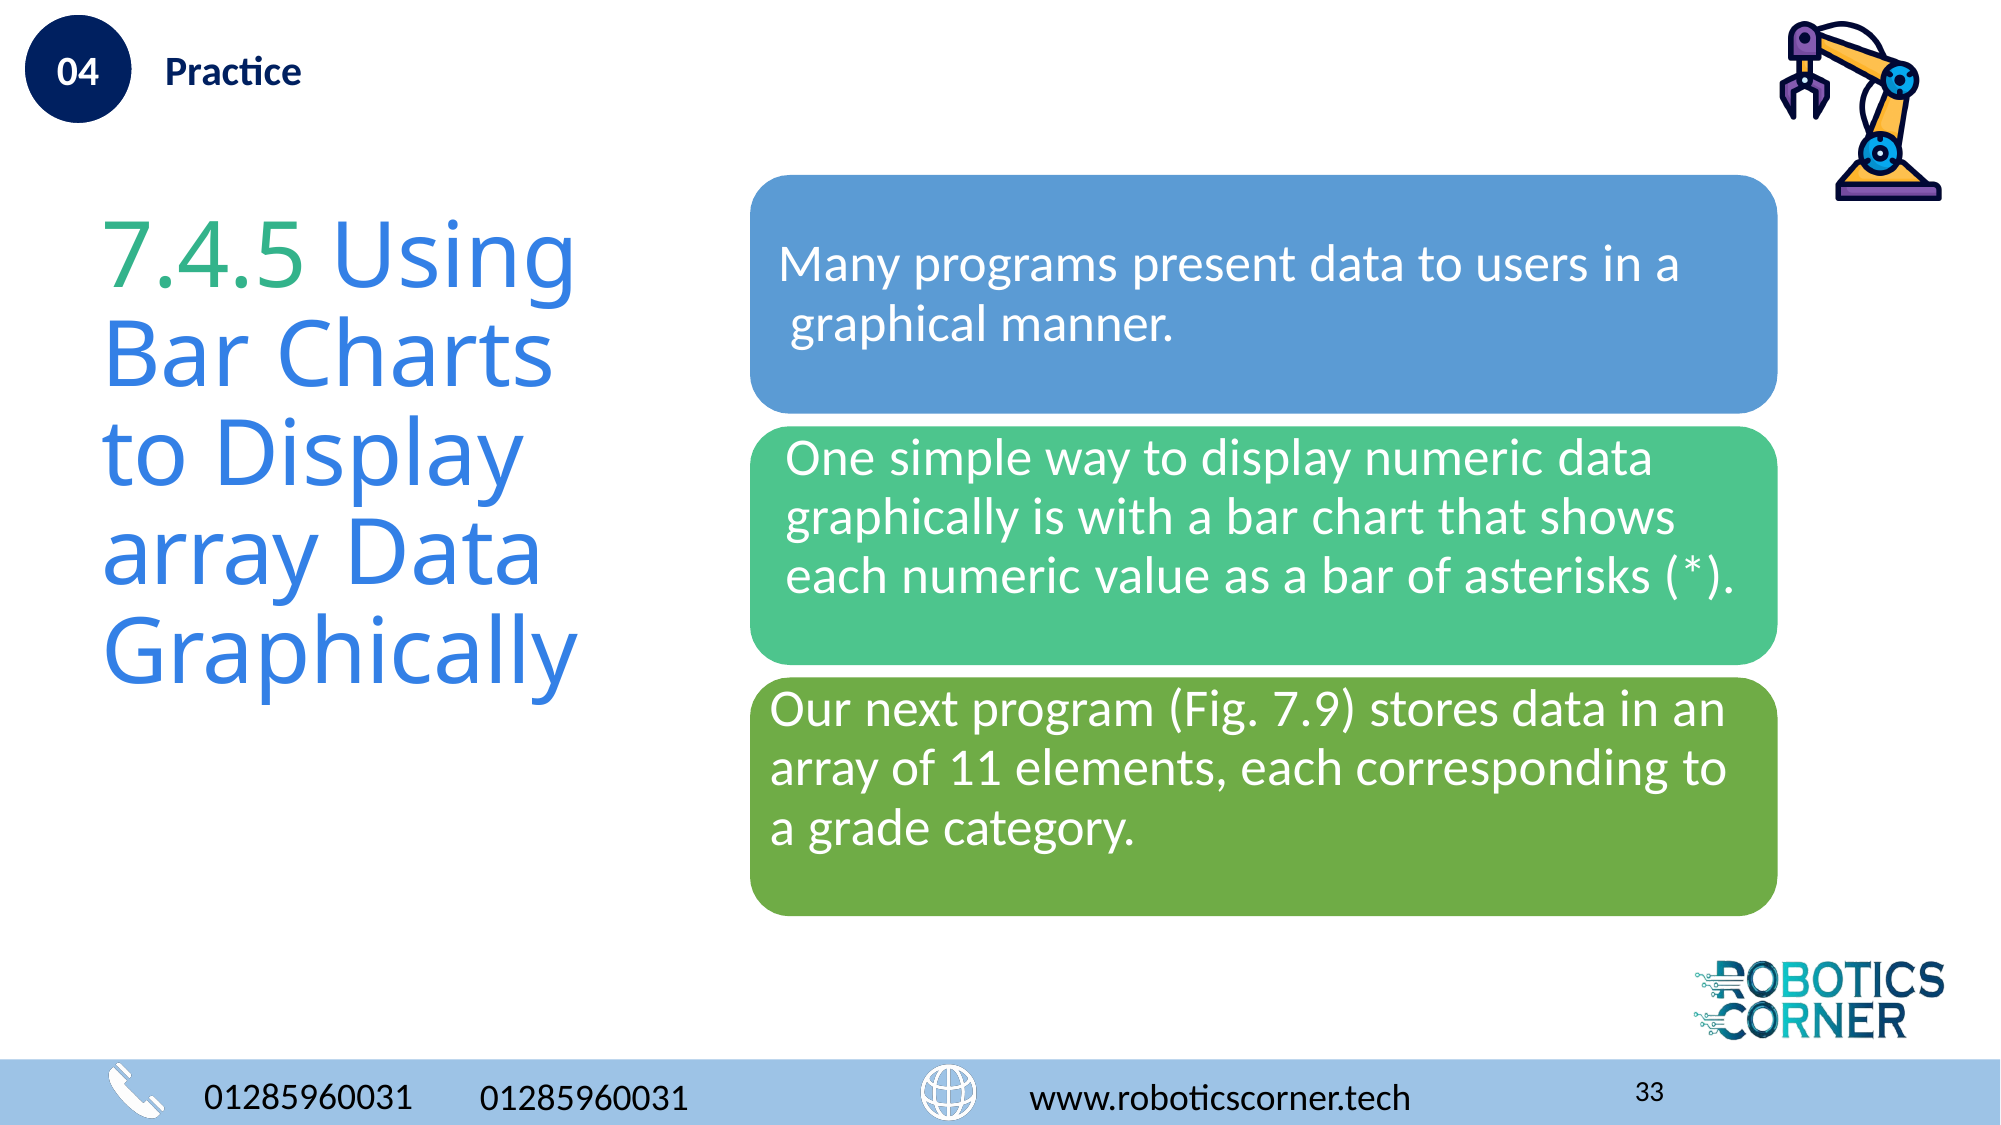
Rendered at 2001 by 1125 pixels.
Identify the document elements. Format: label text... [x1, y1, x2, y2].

title 7.4.5 Using Bar Charts to Display array Data Graphically [99, 191, 663, 704]
picture [915, 1059, 981, 1125]
text_box 04 [22, 12, 134, 126]
picture [103, 1057, 170, 1124]
text_box Our next program (Fig. 7.9) stores data in an array of 11 elements, each corresponding to a grade category. [767, 671, 1740, 857]
text_box [750, 174, 1778, 414]
text_box [750, 426, 1778, 666]
picture [1771, 21, 1950, 201]
text_box [750, 677, 1778, 917]
text_box Practice [150, 36, 622, 101]
text_box One simple way to display numeric data graphically is with a bar chart that shows each numeric value as a bar of asterisks (*). [783, 420, 1740, 606]
picture [1680, 859, 1953, 1059]
text_box Many programs present data to users in a graphical manner. [775, 224, 1691, 353]
